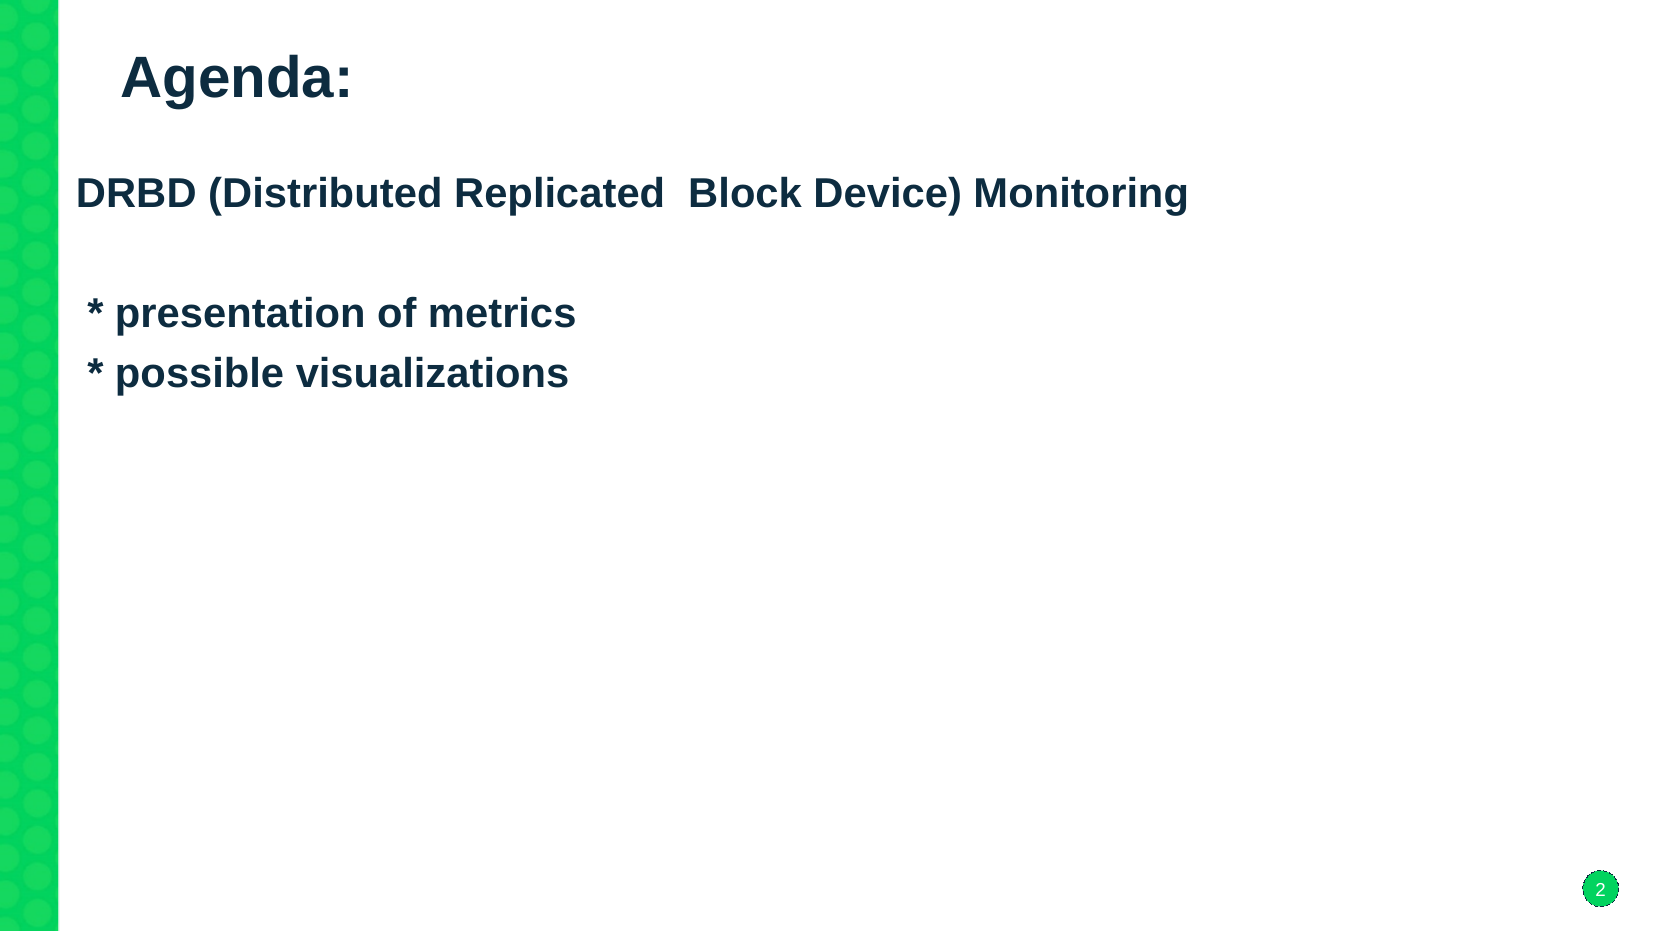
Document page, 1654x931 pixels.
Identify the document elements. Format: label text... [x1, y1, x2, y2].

picture [0, 0, 76, 931]
title Agenda: [105, 0, 1516, 156]
list DRBD (Distributed Replicated Block Device) Monitoring * presentation of metrics * possible visualizations [60, 157, 1471, 766]
